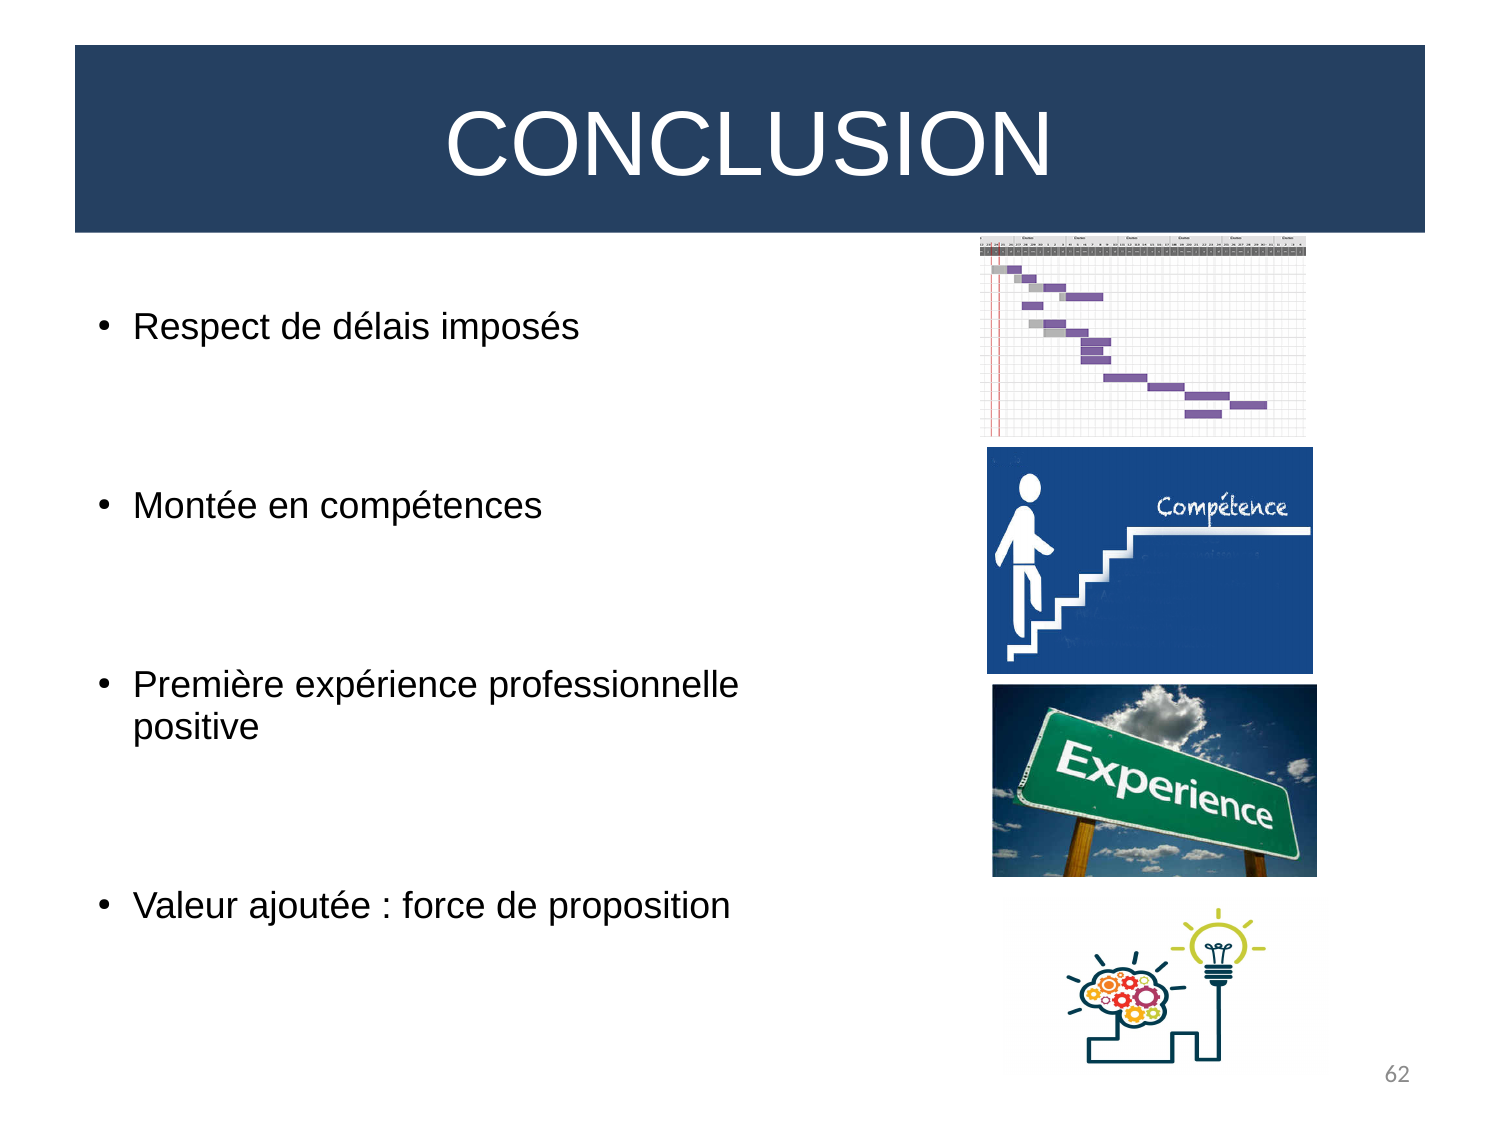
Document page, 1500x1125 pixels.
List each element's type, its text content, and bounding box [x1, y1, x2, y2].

picture [992, 684, 1317, 877]
text_box Respect de délais imposés Montée en compétences Première expérience professionnelle positive Valeur ajoutée : force de proposition [82, 238, 863, 1063]
title CONCLUSION [75, 45, 1425, 233]
picture [980, 236, 1306, 438]
picture [1003, 897, 1329, 1075]
picture [987, 447, 1313, 674]
